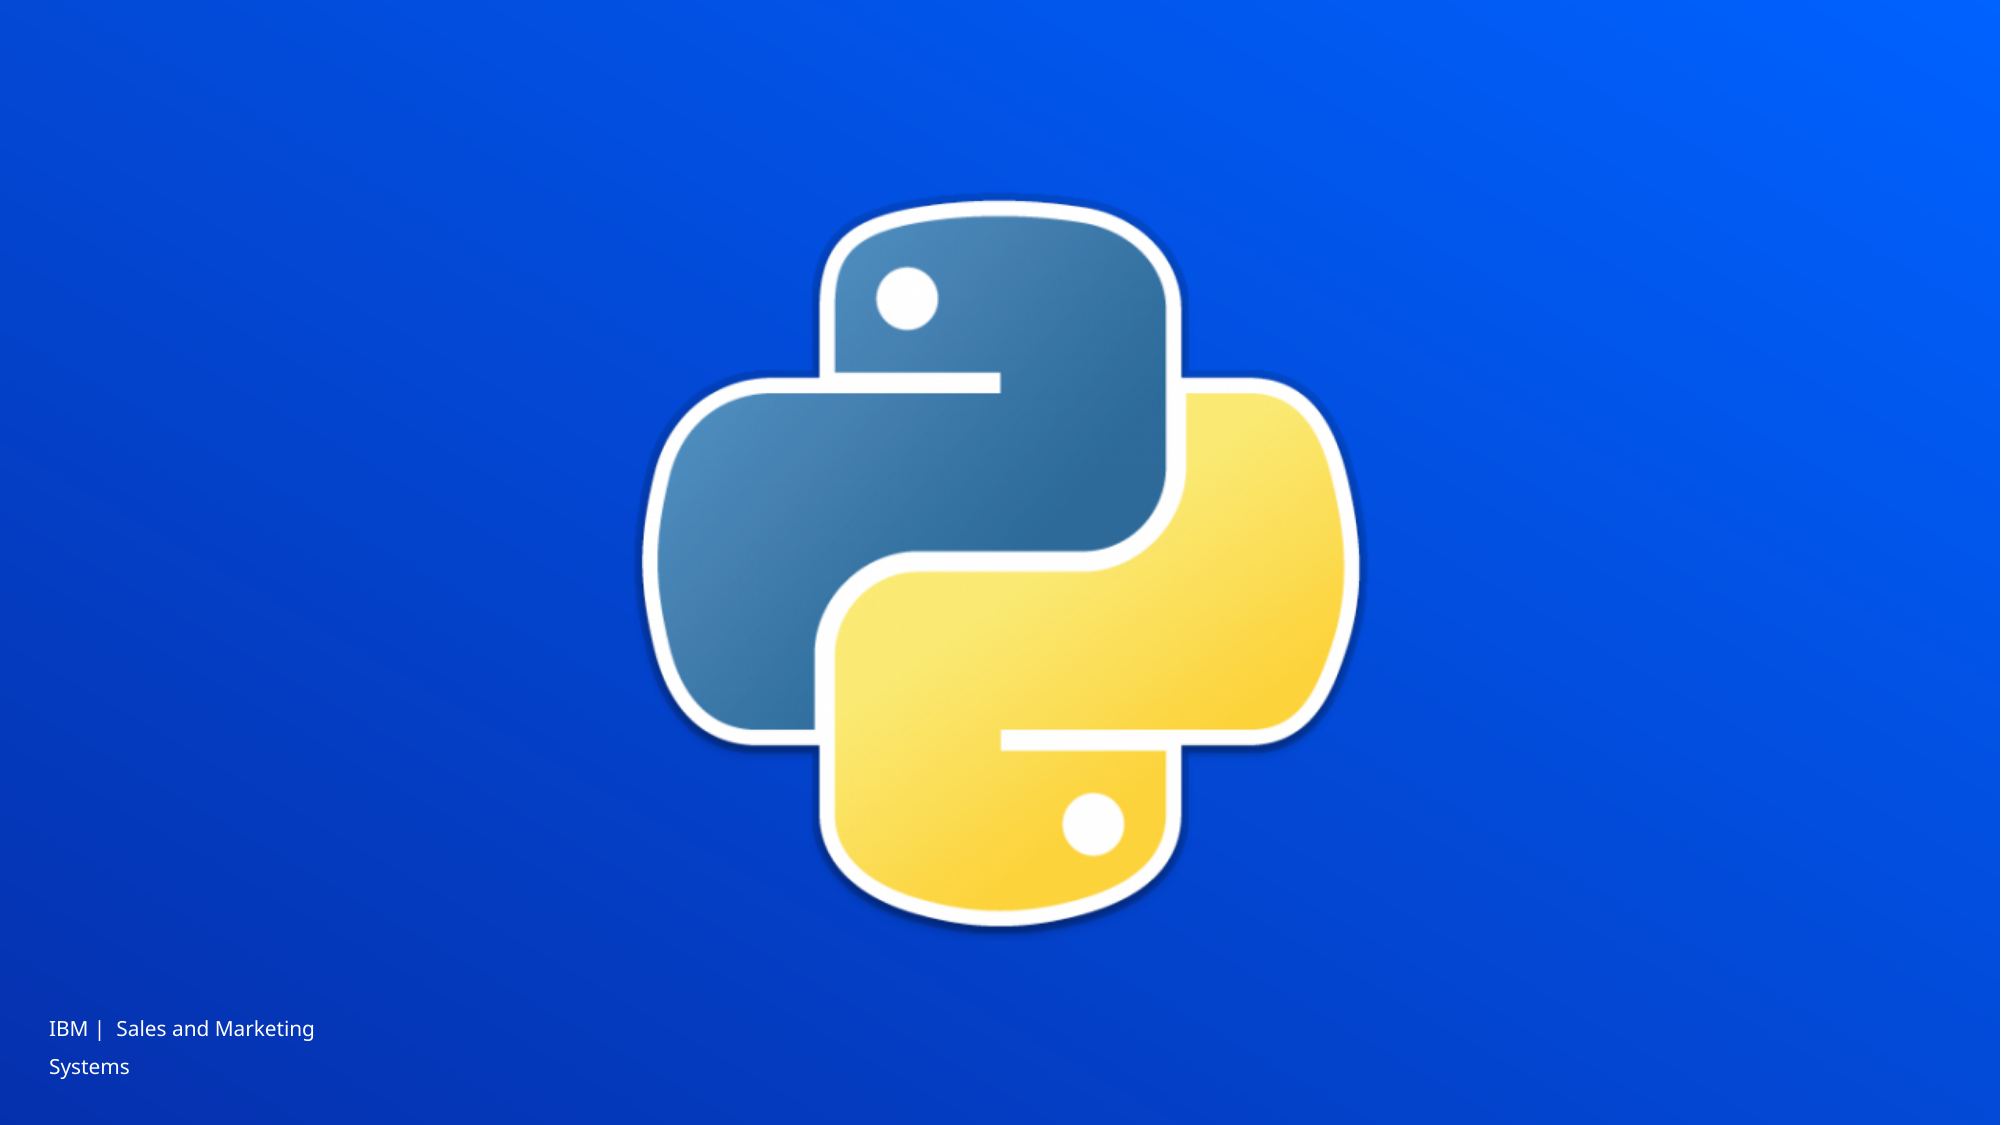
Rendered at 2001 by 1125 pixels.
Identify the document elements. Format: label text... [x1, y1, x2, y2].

picture [531, 93, 1469, 1032]
footer IBM | Sales and Marketing Systems [34, 1050, 406, 1086]
